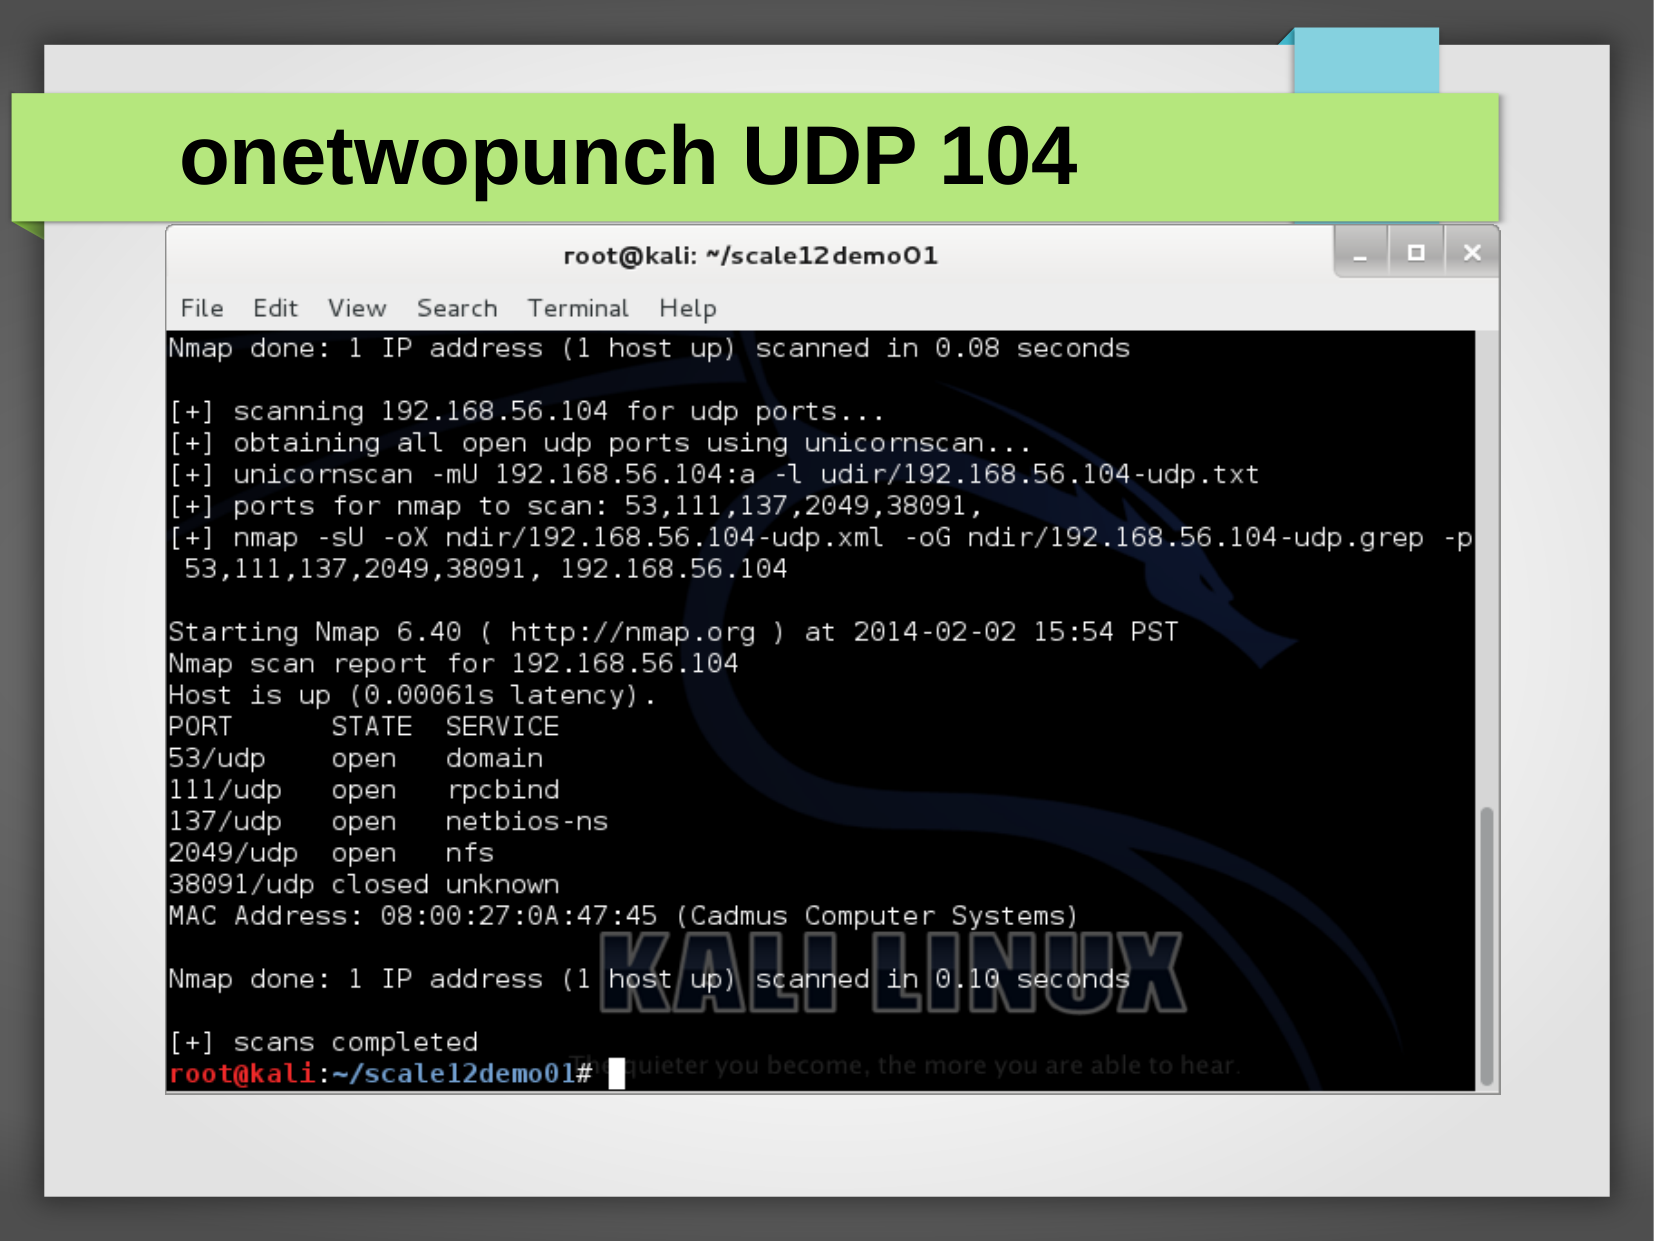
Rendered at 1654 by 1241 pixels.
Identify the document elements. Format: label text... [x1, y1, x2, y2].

picture [0, 0, 1654, 1241]
text_box onetwopunch UDP 104 [164, 102, 1094, 211]
